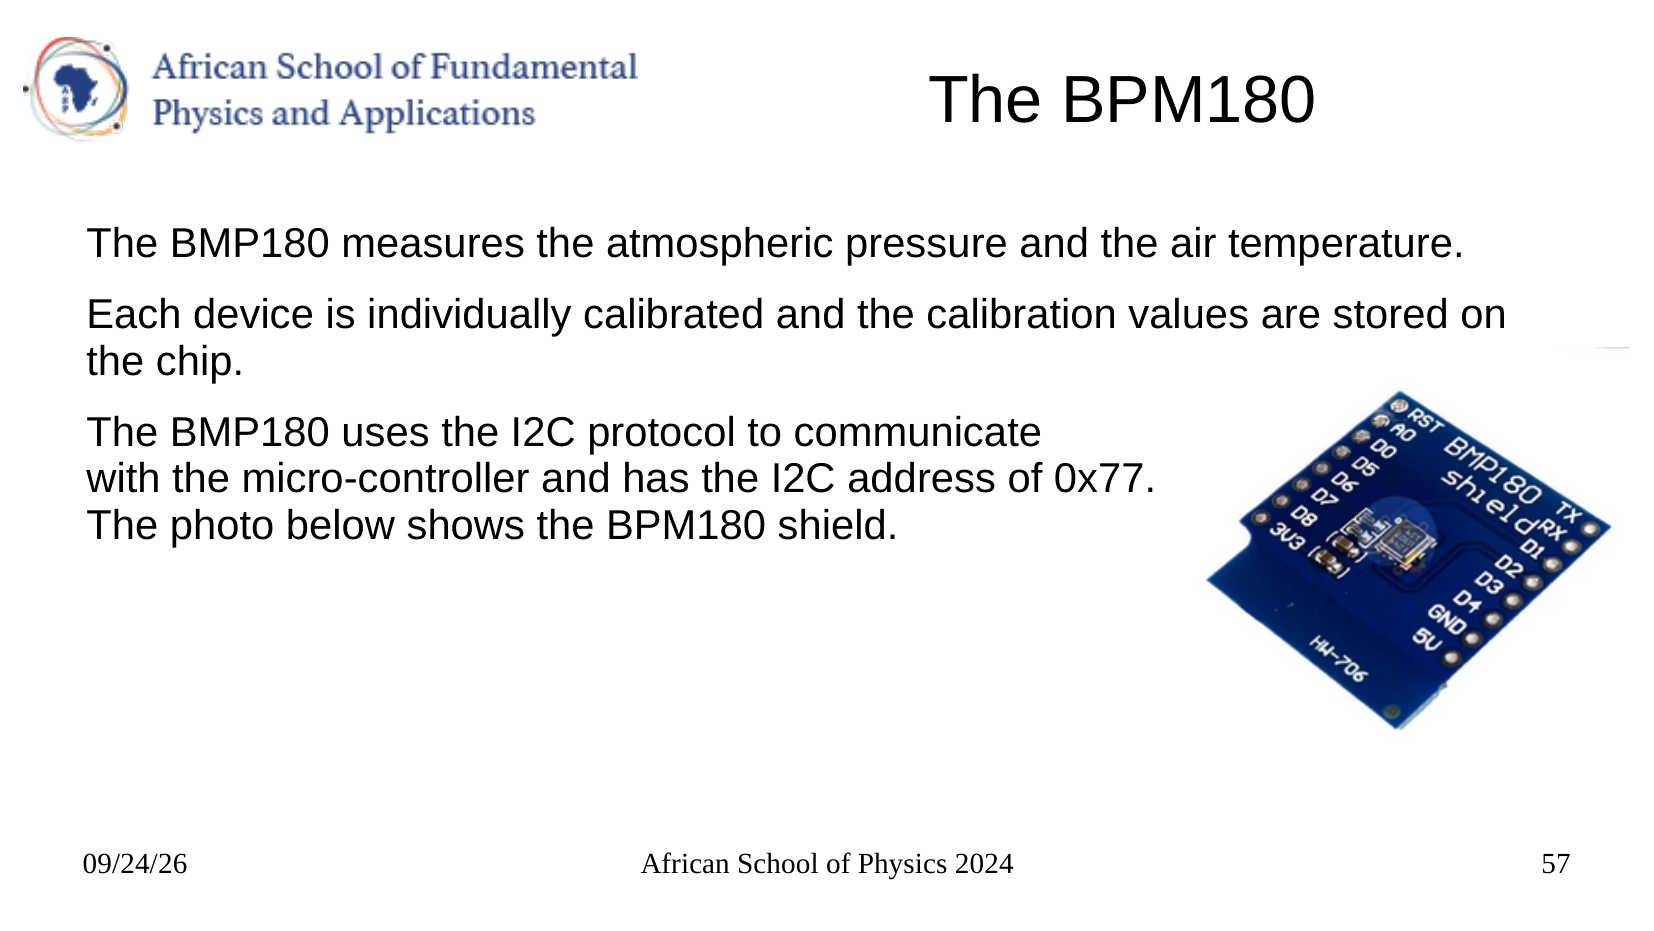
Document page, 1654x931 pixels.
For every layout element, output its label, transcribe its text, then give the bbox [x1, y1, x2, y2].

list The BMP180 measures the atmospheric pressure and the air temperature. Each device is individually calibrated and the calibration values are stored on the chip. The BMP180 uses the I2C protocol to communicate with the micro-controller and has the I2C address of 0x77. The photo below shows the BPM180 shield. [86, 219, 1575, 760]
picture [1158, 347, 1630, 743]
title The BPM180 [635, 21, 1610, 177]
picture [23, 37, 635, 142]
